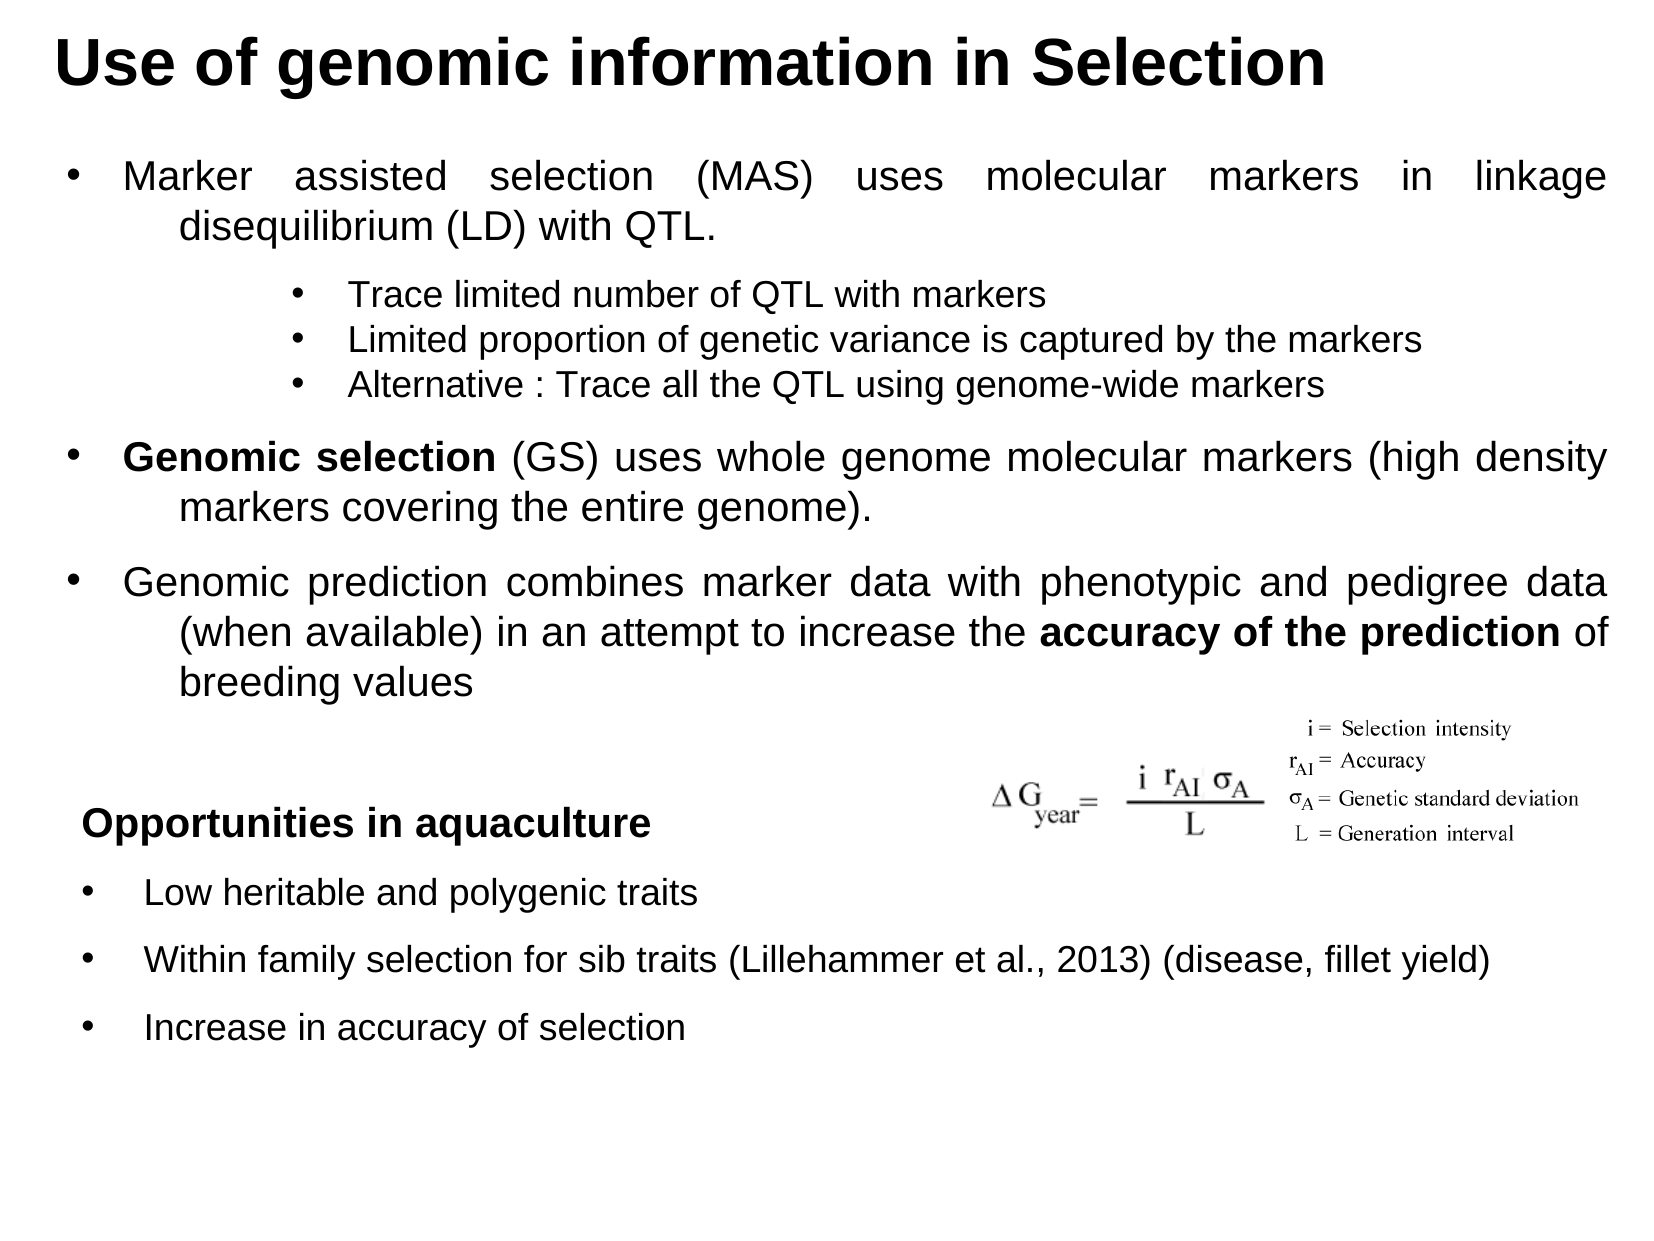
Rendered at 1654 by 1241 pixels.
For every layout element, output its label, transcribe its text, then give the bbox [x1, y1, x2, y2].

text_box Marker assisted selection (MAS) uses molecular markers in linkage disequilibrium (LD) with QTL. Trace limited number of QTL with markers Limited proportion of genetic variance is captured by the markers Alternative : Trace all the QTL using genome-wide markers Genomic selection (GS) uses whole genome molecular markers (high density markers covering the entire genome). Genomic prediction combines marker data with phenotypic and pedigree data (when available) in an attempt to increase the accuracy of the prediction of breeding values [66, 149, 1609, 1190]
text_box Use of genomic information in Selection [39, 26, 1643, 109]
text_box Opportunities in aquaculture Low heritable and polygenic traits Within family selection for sib traits (Lillehammer et al., 2013) (disease, fillet yield) Increase in accuracy of selection [66, 763, 1591, 1055]
picture [986, 717, 1589, 763]
